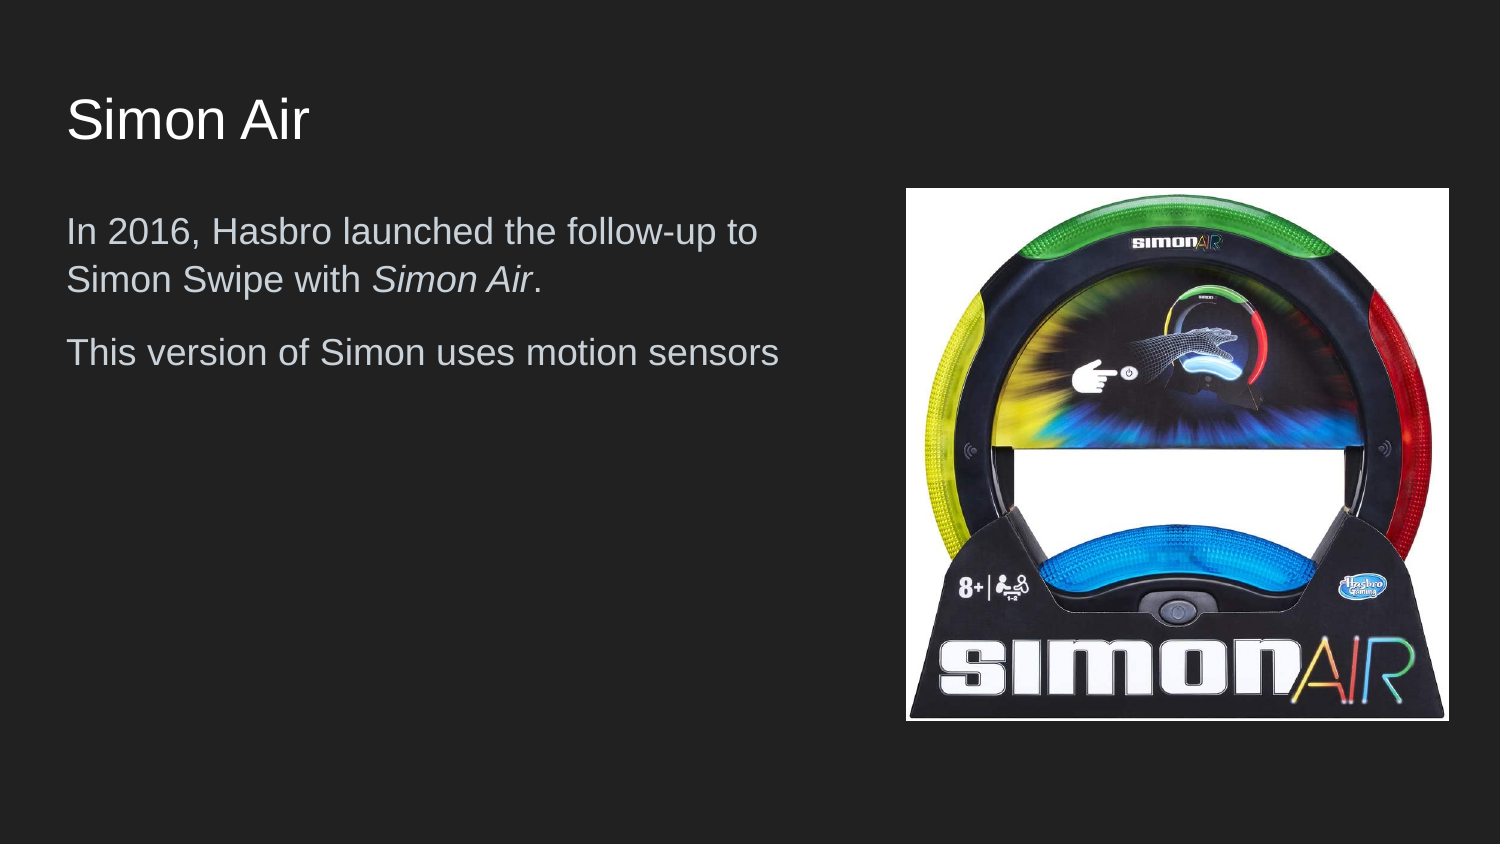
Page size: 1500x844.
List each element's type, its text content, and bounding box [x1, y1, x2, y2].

picture [906, 188, 1449, 721]
title Simon Air [51, 72, 1449, 167]
list In 2016, Hasbro launched the follow-up to Simon Swipe with Simon Air. This version of Simon uses motion sensors [51, 189, 849, 750]
